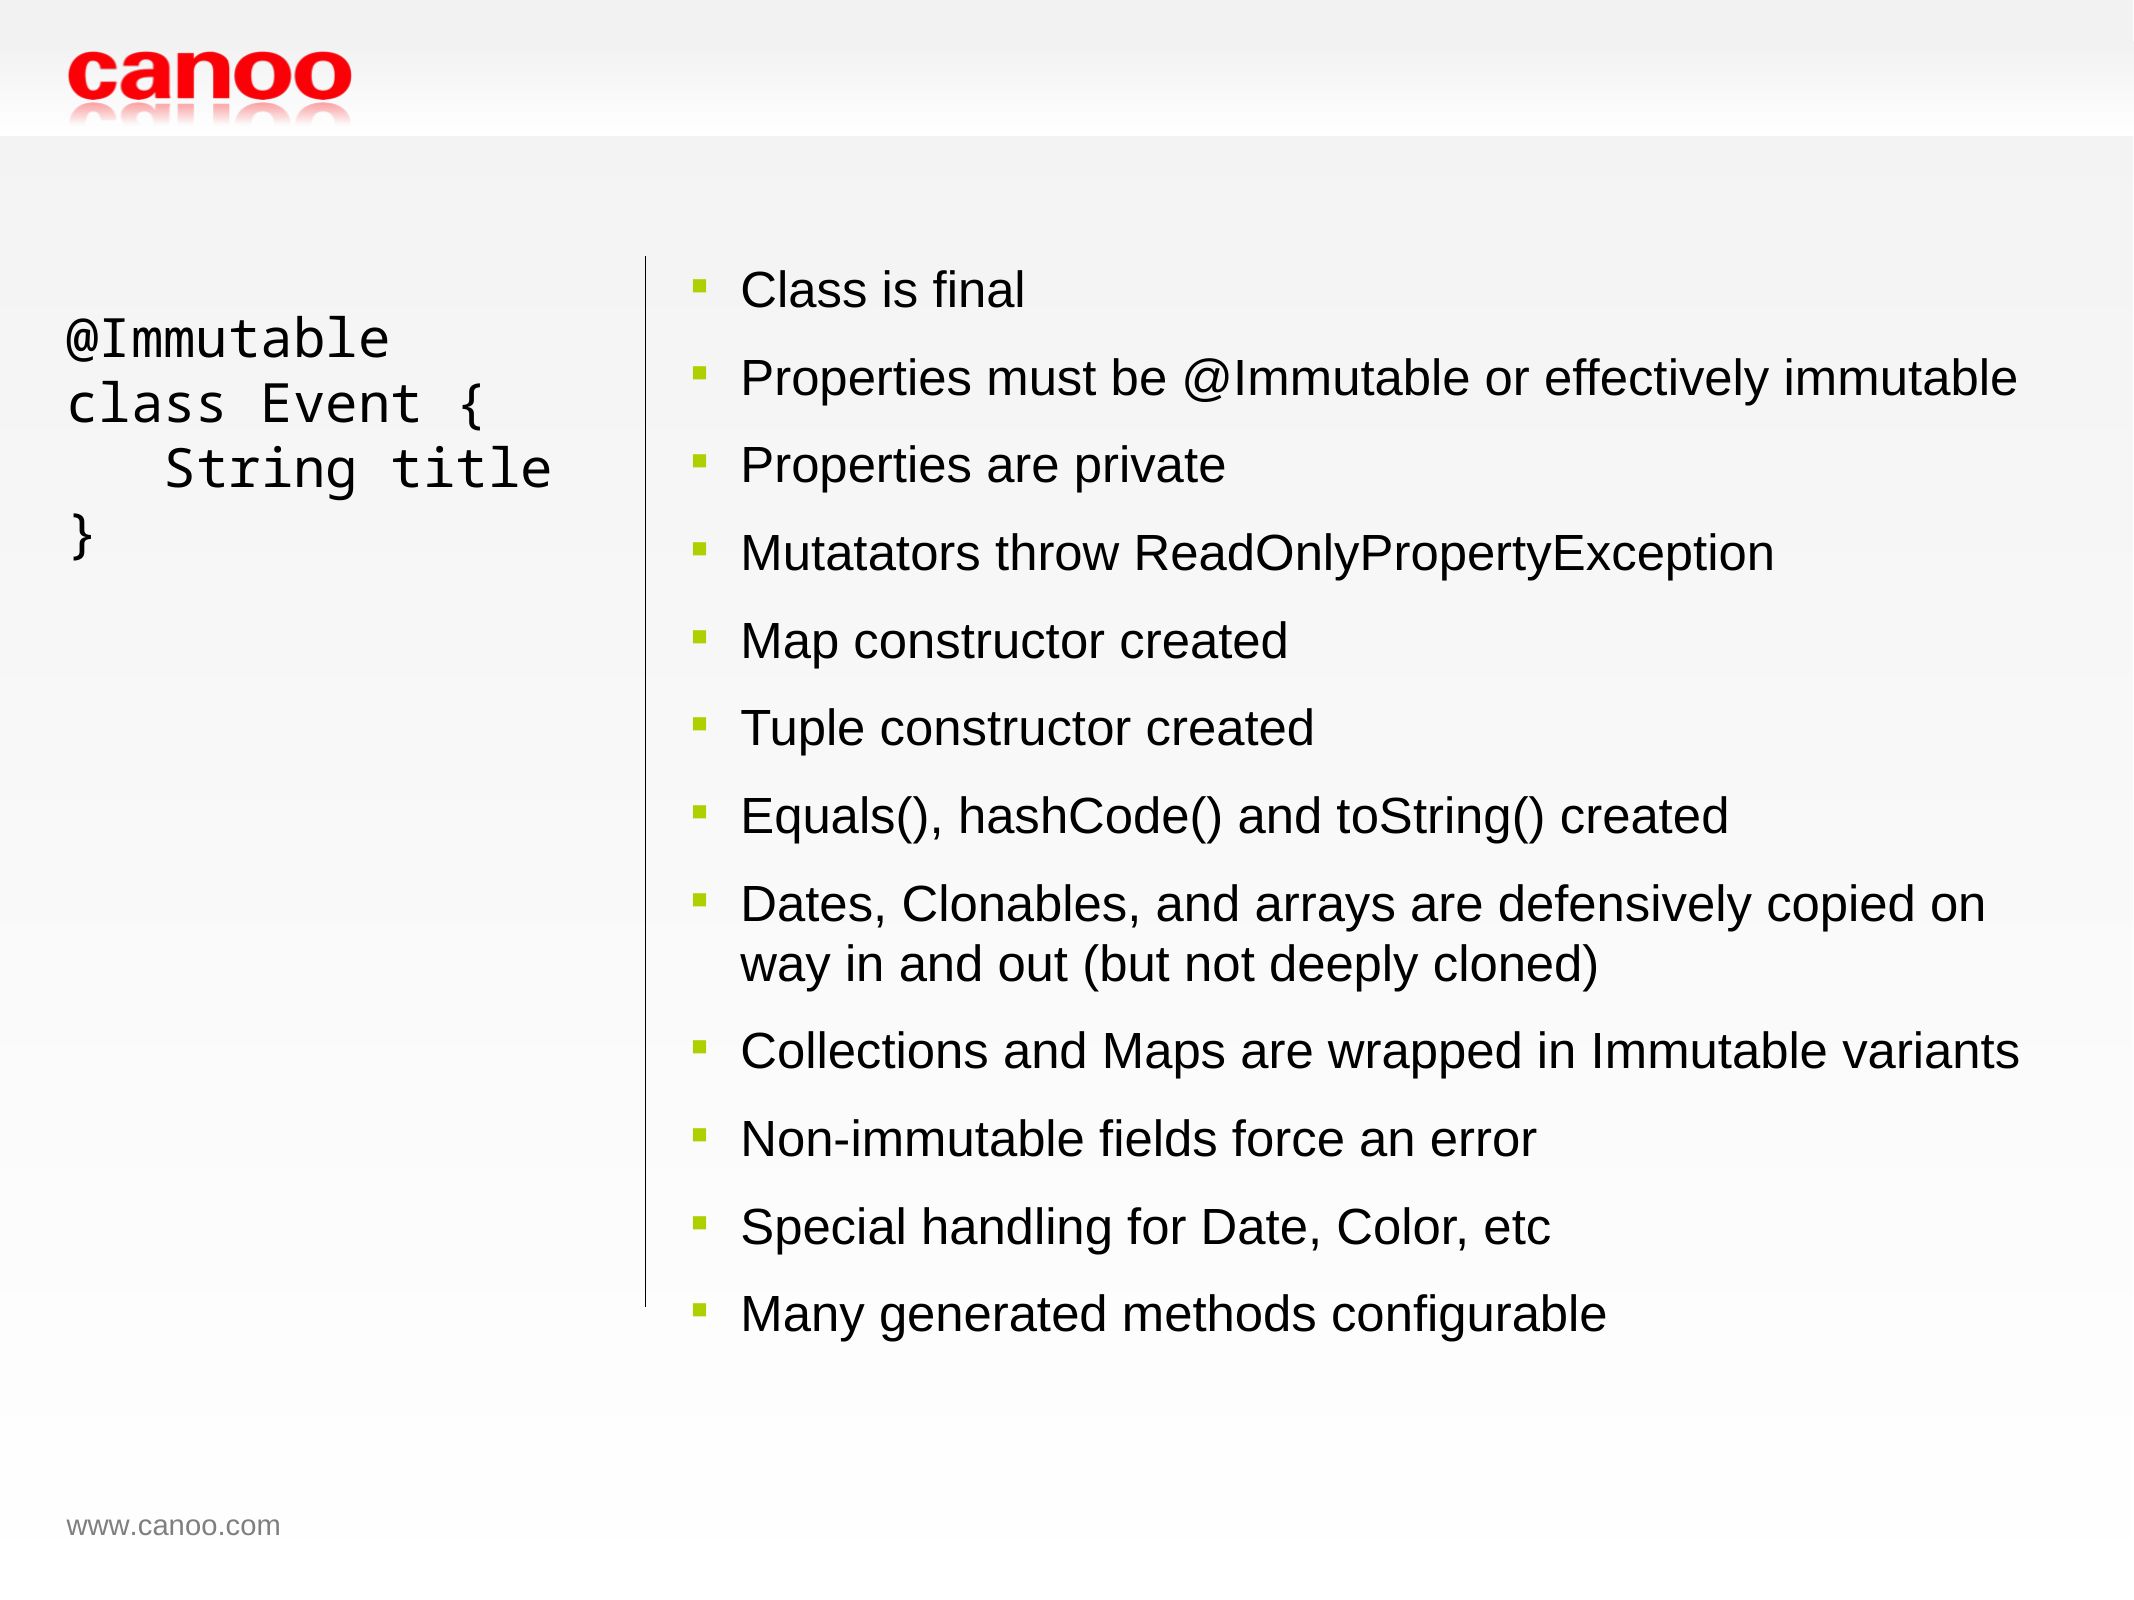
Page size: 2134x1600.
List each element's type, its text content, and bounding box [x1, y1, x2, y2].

text_box @Immutable class Event { String title } [51, 295, 675, 1271]
picture [65, 48, 353, 154]
list Class is final Properties must be @Immutable or effectively immutable Properties are private Mutatators throw ReadOnlyPropertyException Map constructor created Tuple constructor created Equals(), hashCode() and toString() created Dates, Clonables, and arrays are defensively copied on way in and out (but not deeply cloned) Collections and Maps are wrapped in Immutable variants Non-immutable fields force an error Special handling for Date, Color, etc Many generated methods configurable [675, 258, 2026, 1463]
